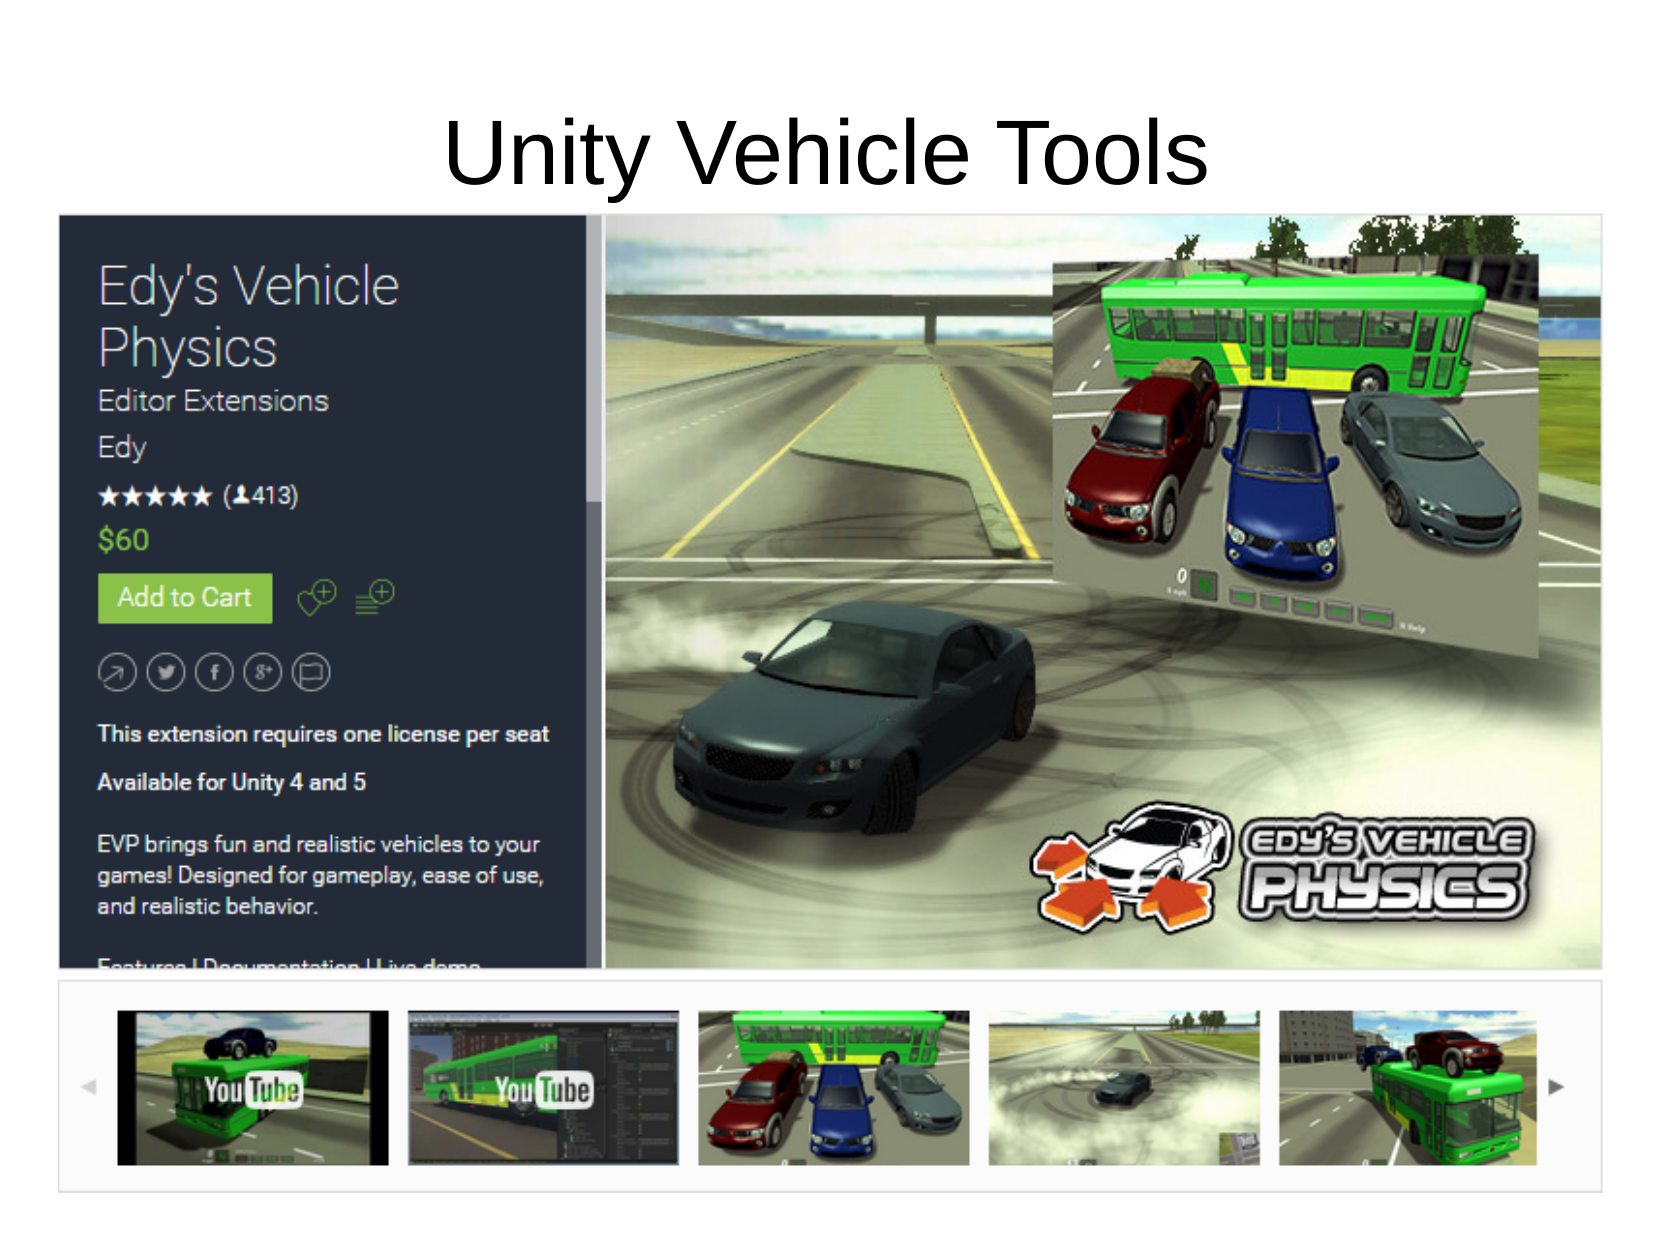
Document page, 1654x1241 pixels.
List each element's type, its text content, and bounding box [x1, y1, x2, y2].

title Unity Vehicle Tools [82, 49, 1571, 212]
picture [58, 212, 1607, 1194]
